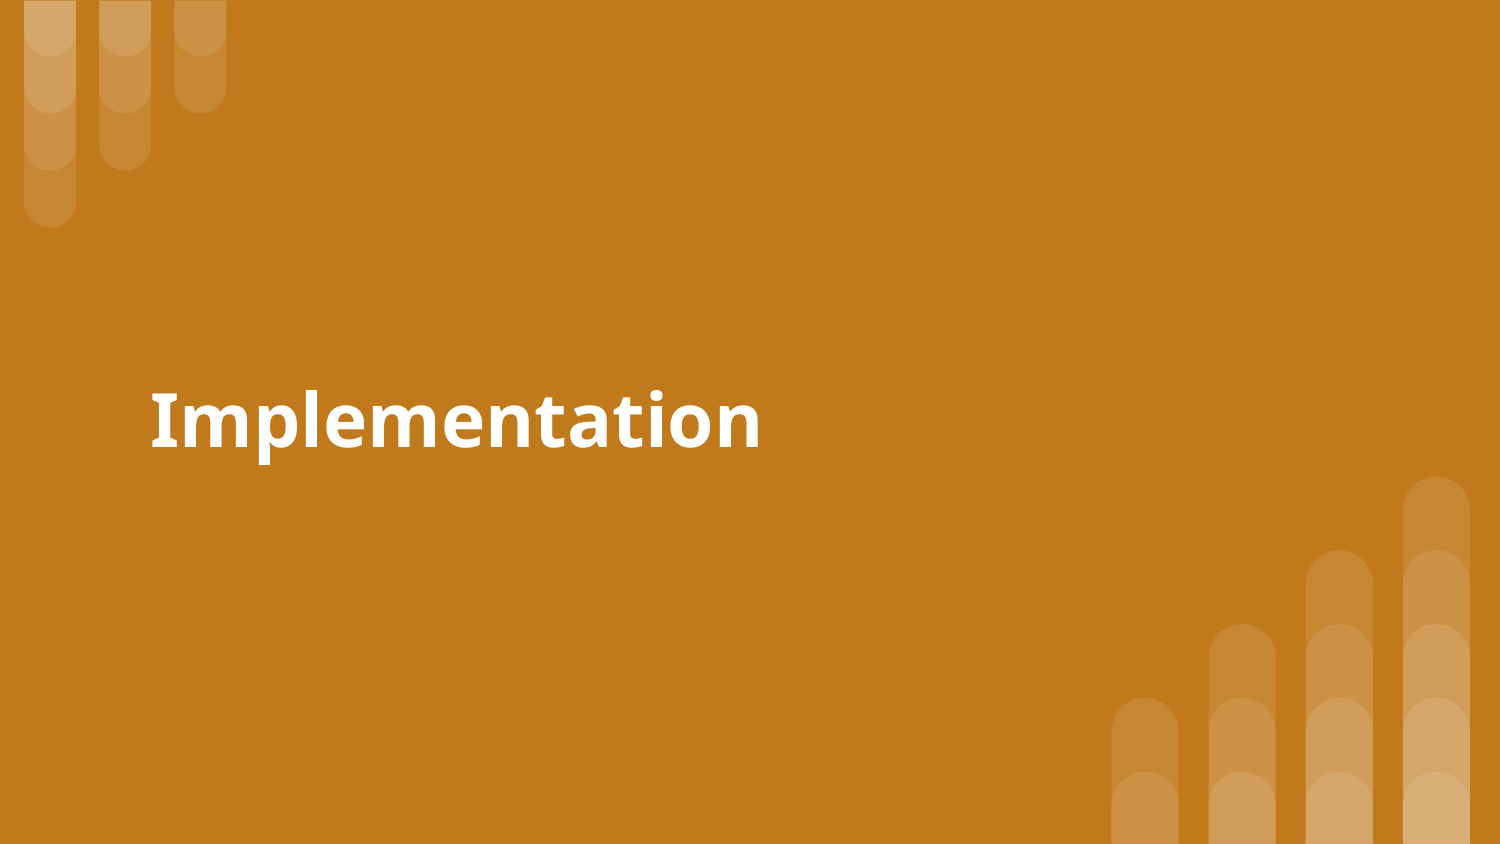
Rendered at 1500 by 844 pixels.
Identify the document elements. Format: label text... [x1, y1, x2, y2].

title Implementation [135, 264, 1097, 572]
